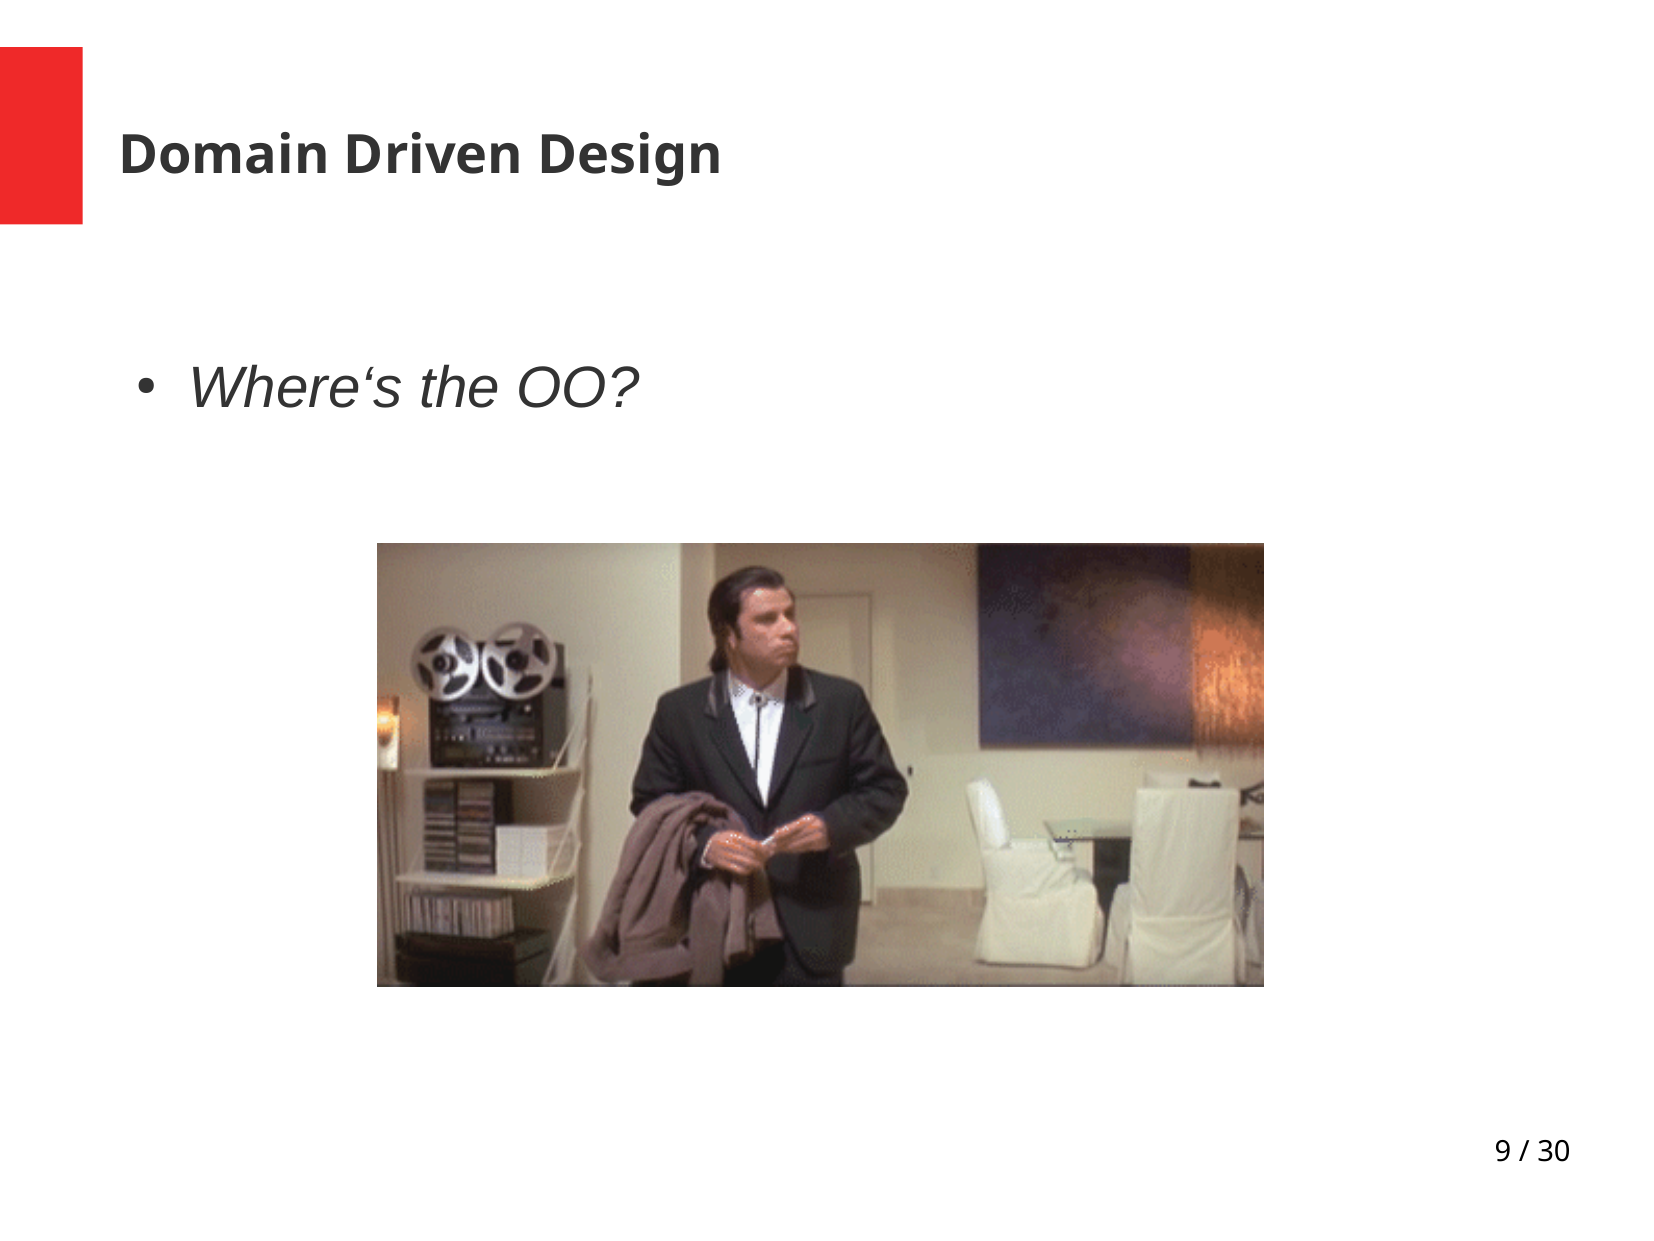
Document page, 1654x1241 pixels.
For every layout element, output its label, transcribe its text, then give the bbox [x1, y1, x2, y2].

picture [377, 543, 1264, 987]
title Domain Driven Design [118, 49, 1571, 257]
list Where‘s the OO? [118, 354, 1536, 1074]
